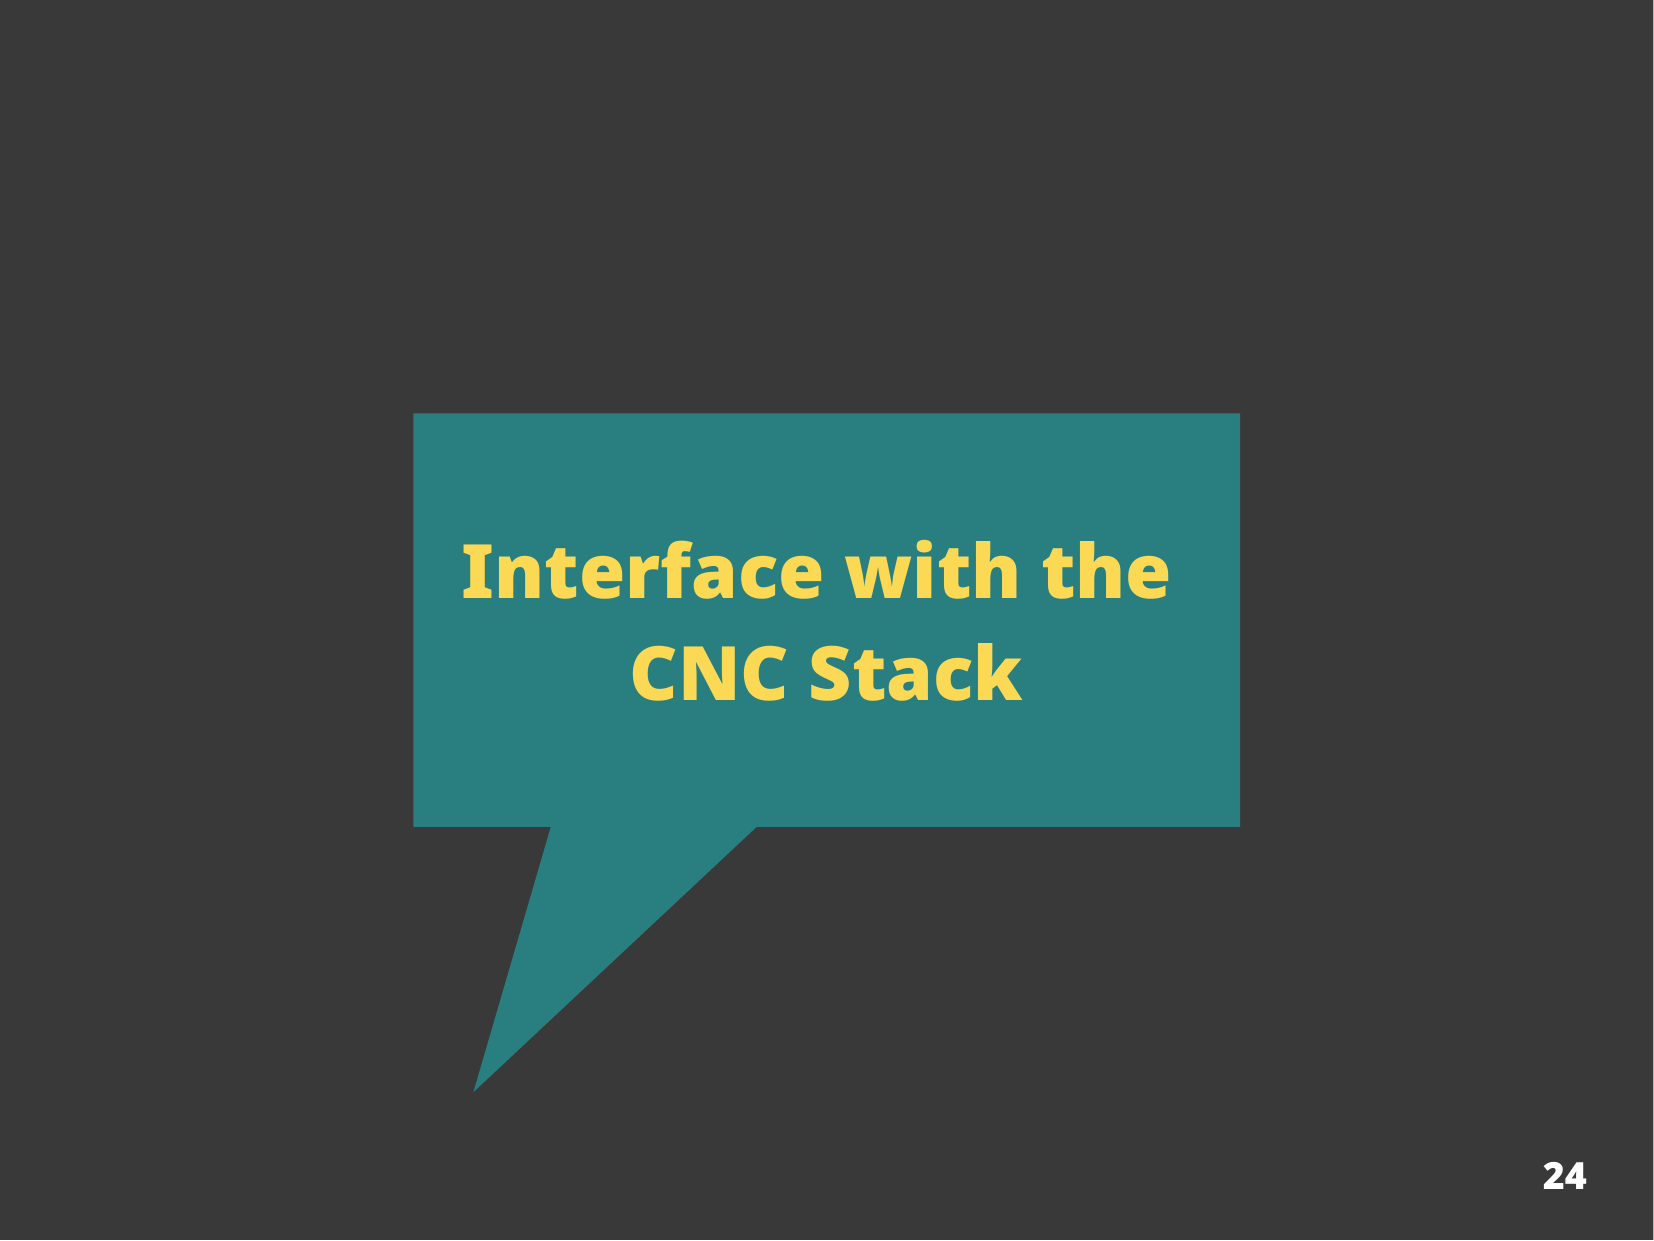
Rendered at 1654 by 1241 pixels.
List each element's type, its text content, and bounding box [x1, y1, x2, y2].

title Interface with the CNC Stack [442, 442, 1211, 798]
